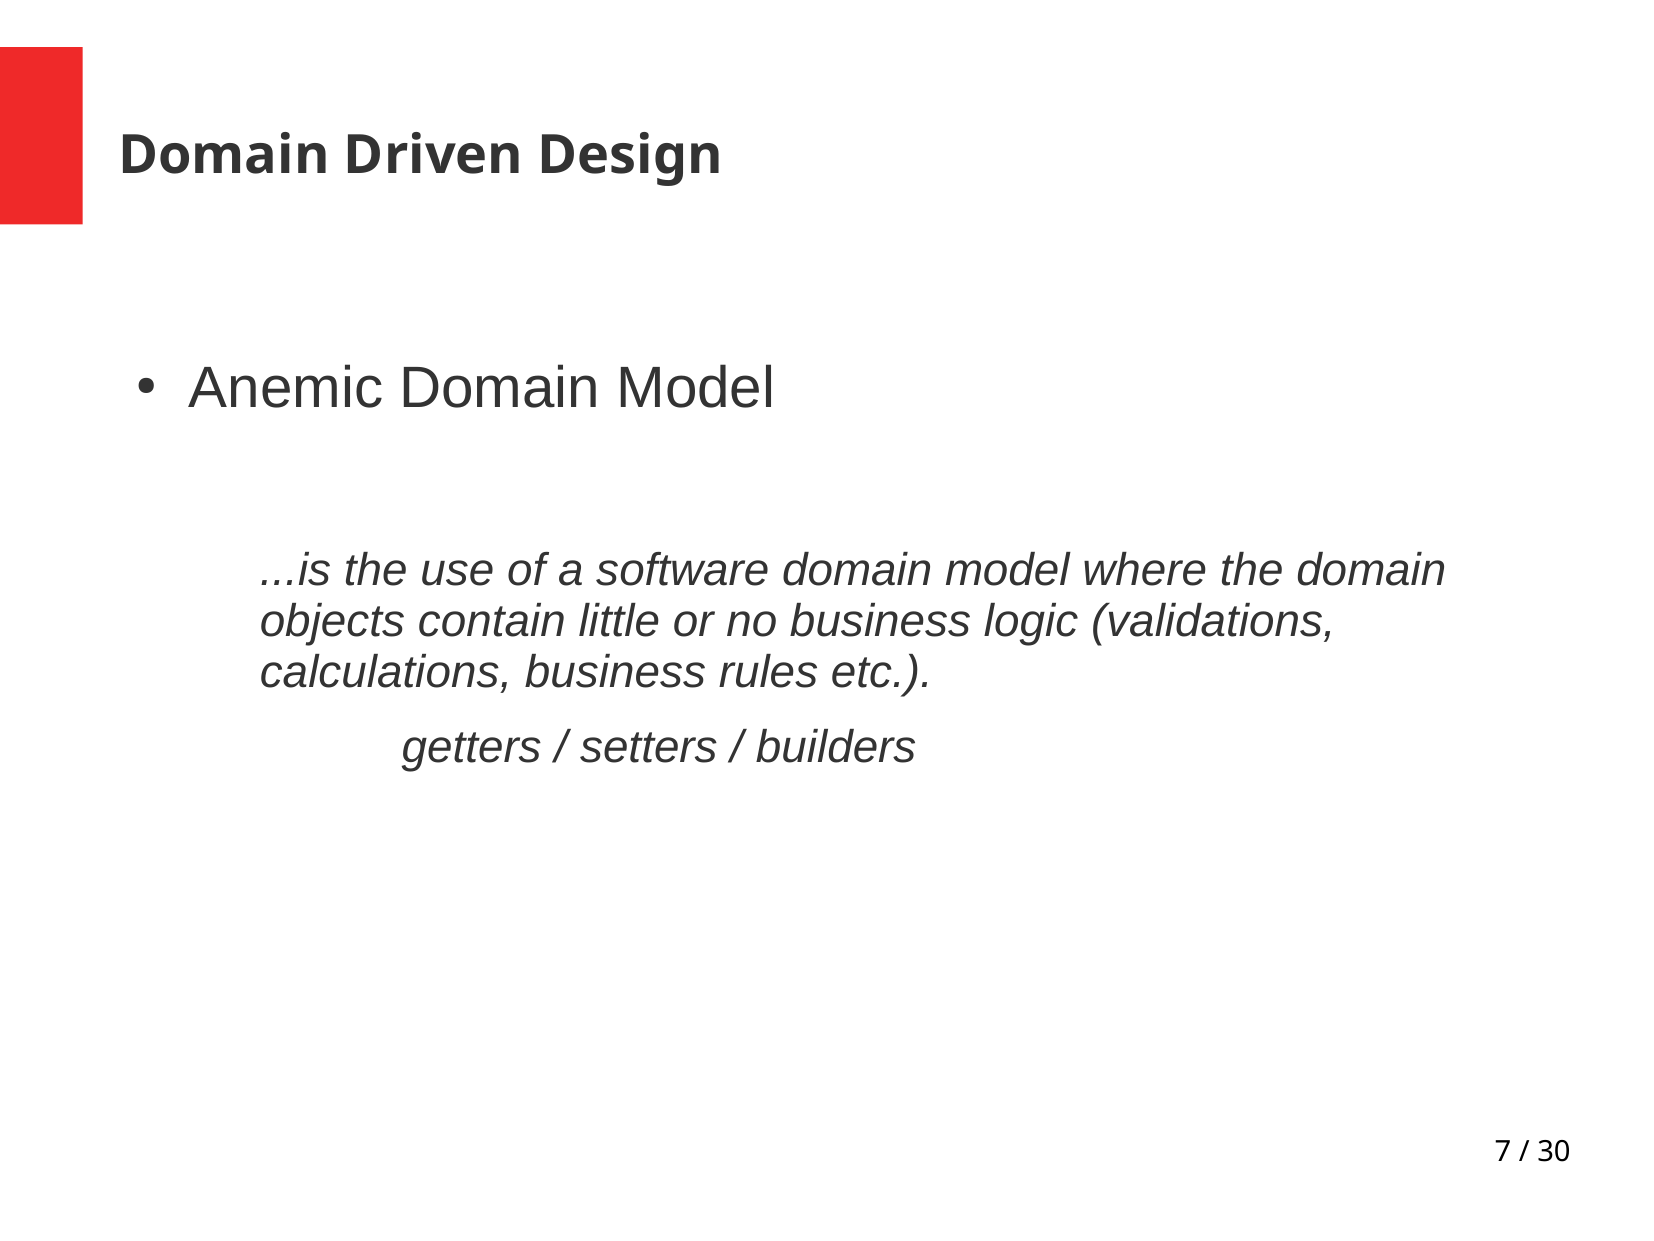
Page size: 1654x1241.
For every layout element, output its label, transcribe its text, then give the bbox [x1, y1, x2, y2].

title Domain Driven Design [118, 49, 1571, 257]
list Anemic Domain Model ...is the use of a software domain model where the domain objects contain little or no business logic (validations, calculations, business rules etc.). getters / setters / builders [118, 354, 1536, 1074]
